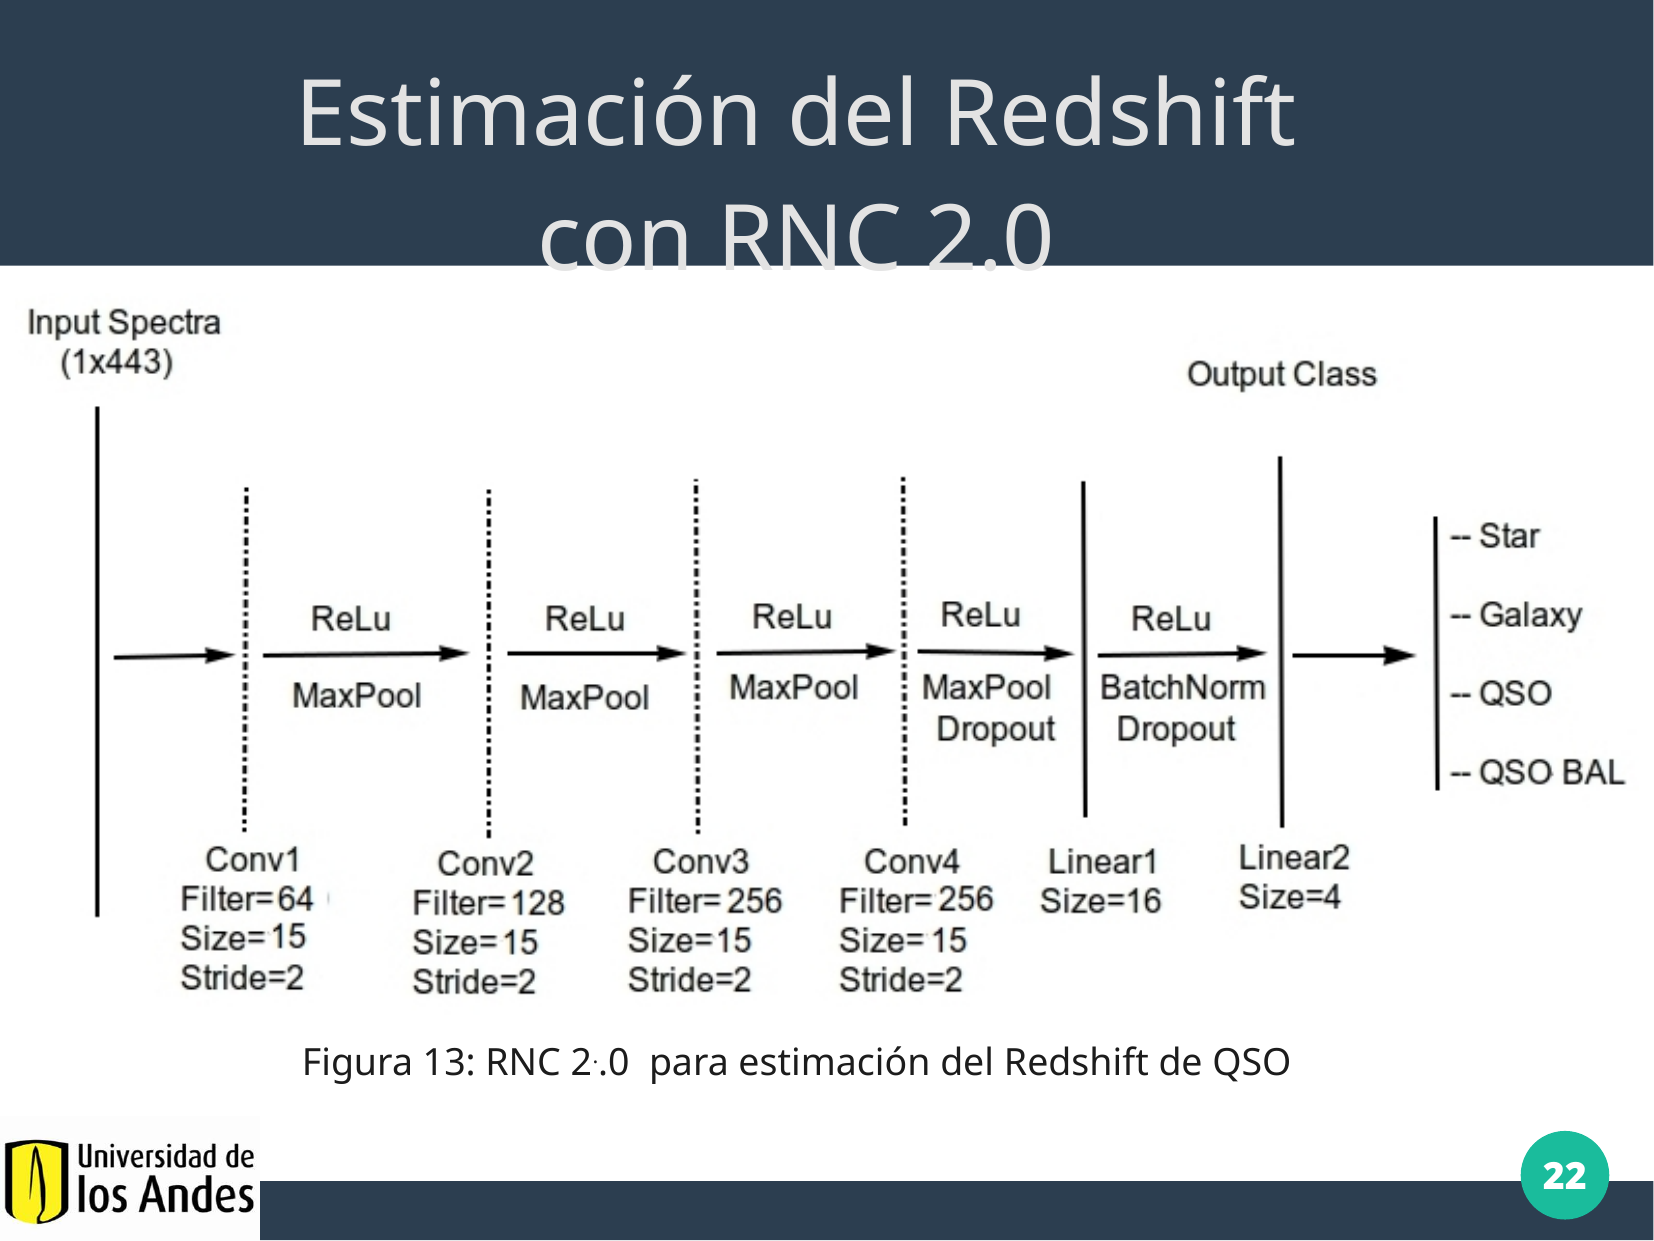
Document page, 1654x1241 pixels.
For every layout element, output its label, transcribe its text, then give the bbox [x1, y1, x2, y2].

picture [0, 1116, 260, 1241]
picture [15, 293, 1639, 1015]
text_box Figura 13: RNC 2..0 para estimación del Redshift de QSO [287, 1028, 1654, 1088]
title Estimación del Redshift con RNC 2.0 [295, 47, 1654, 205]
